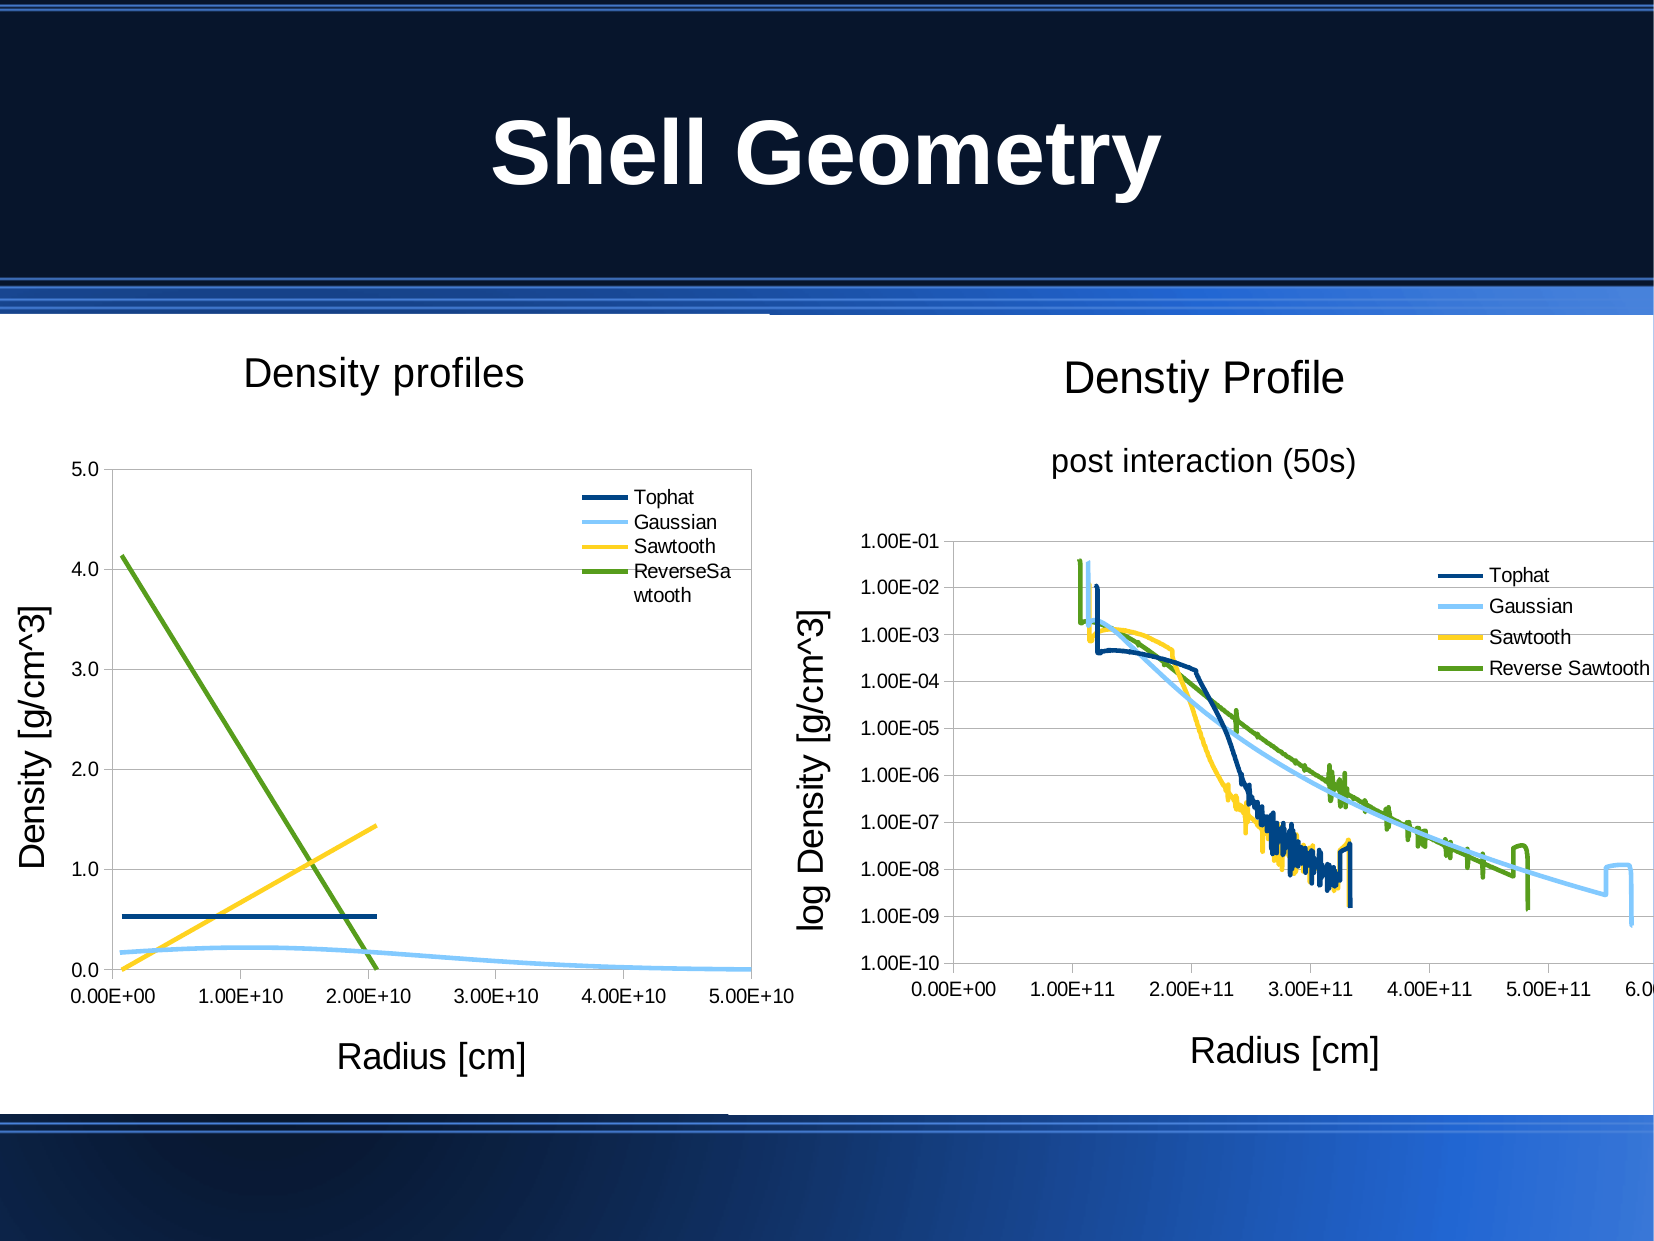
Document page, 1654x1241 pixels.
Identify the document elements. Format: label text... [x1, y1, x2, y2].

picture [0, 1114, 1654, 1241]
chart [0, 313, 1654, 1115]
title Shell Geometry [82, 49, 1571, 257]
picture [0, 0, 1654, 315]
